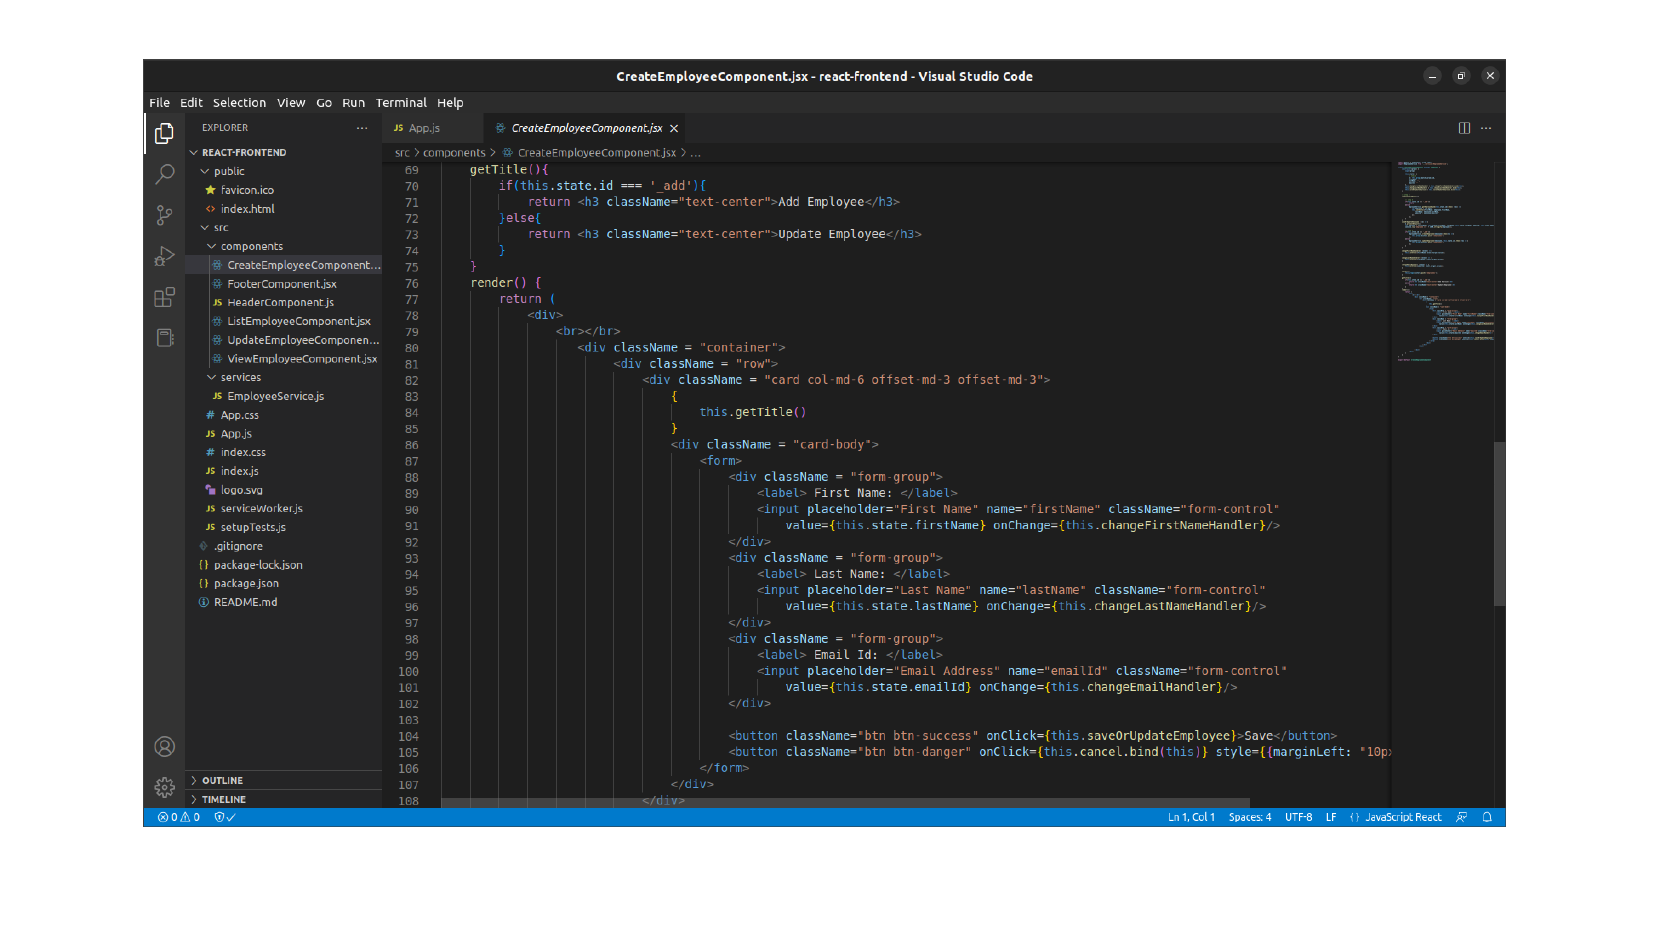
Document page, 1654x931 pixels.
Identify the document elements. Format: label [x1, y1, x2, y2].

picture [143, 59, 1506, 827]
